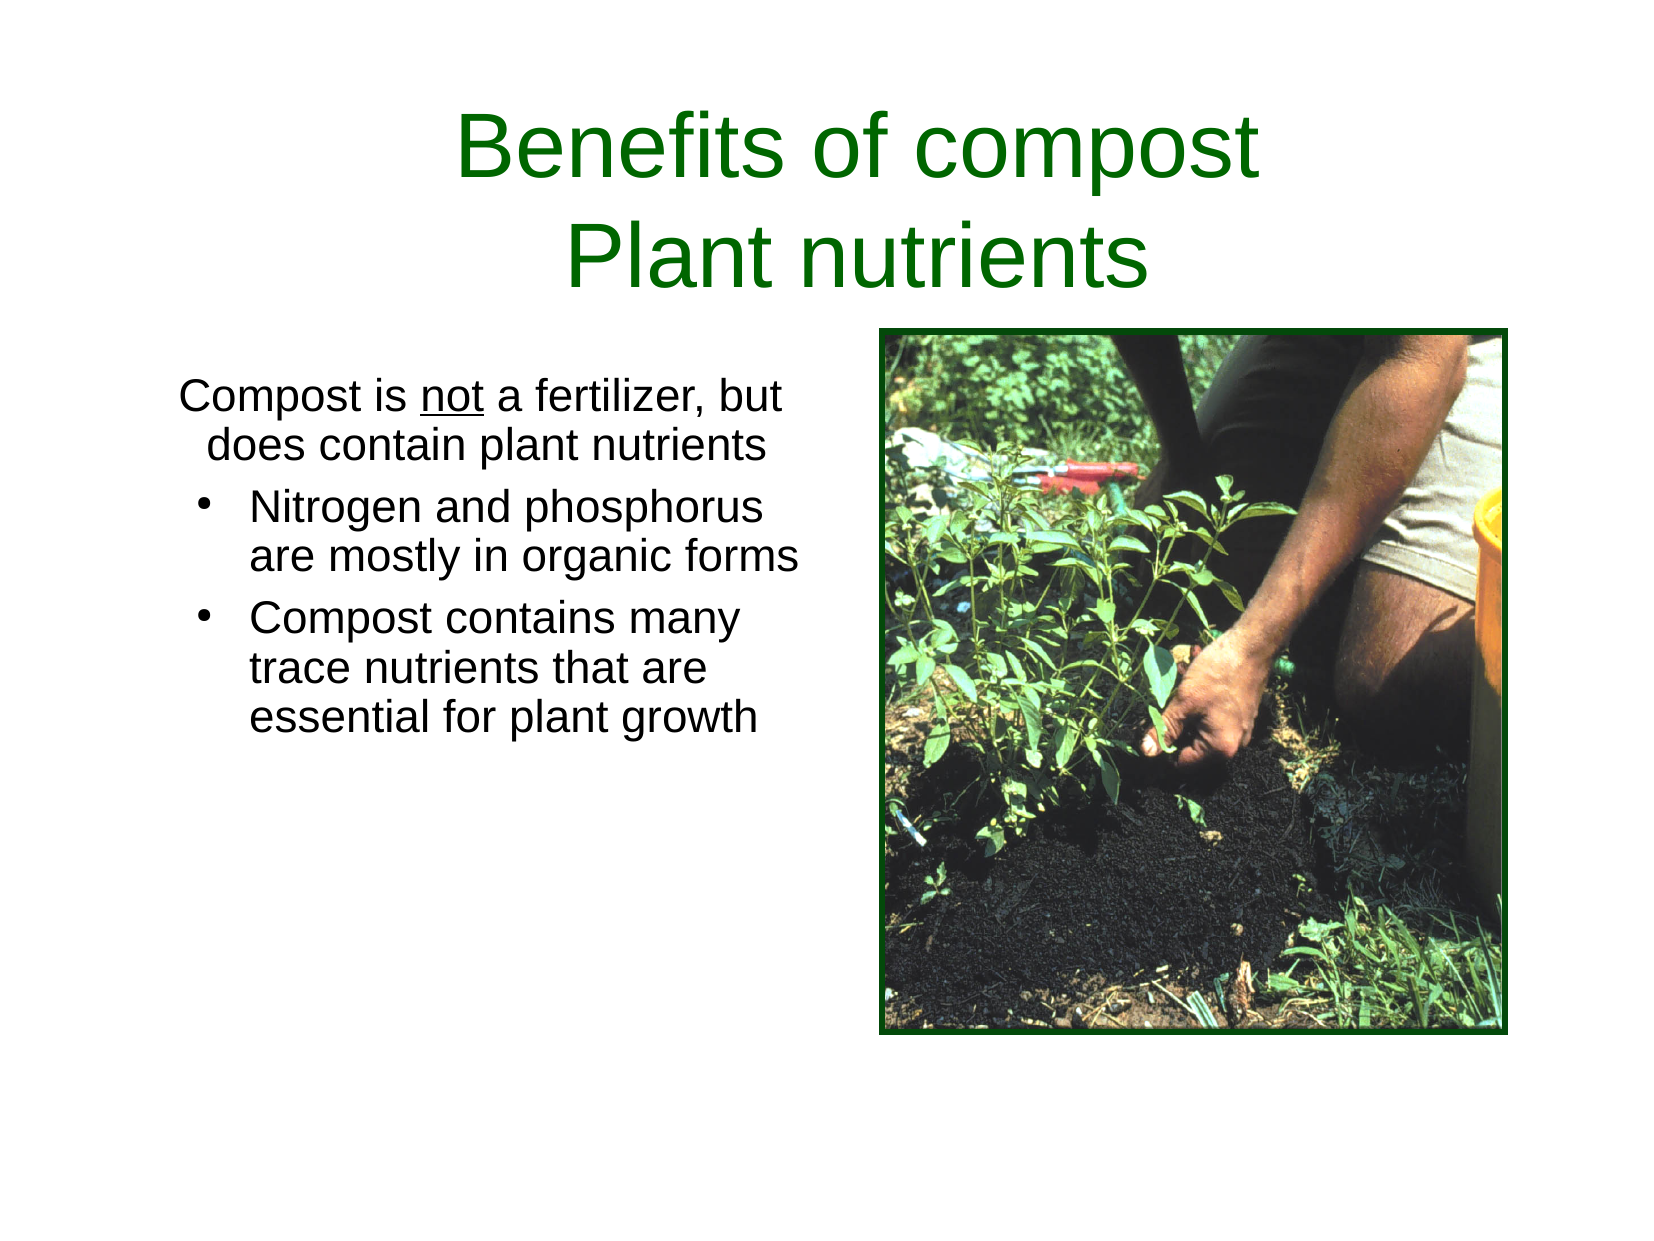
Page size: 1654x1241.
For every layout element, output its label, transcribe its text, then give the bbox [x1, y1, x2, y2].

list Compost is not a fertilizer, but does contain plant nutrients Nitrogen and phosphorus are mostly in organic forms Compost contains many trace nutrients that are essential for plant growth [163, 364, 853, 781]
picture [884, 334, 1502, 1029]
title Benefits of compost Plant nutrients [202, 87, 1478, 306]
